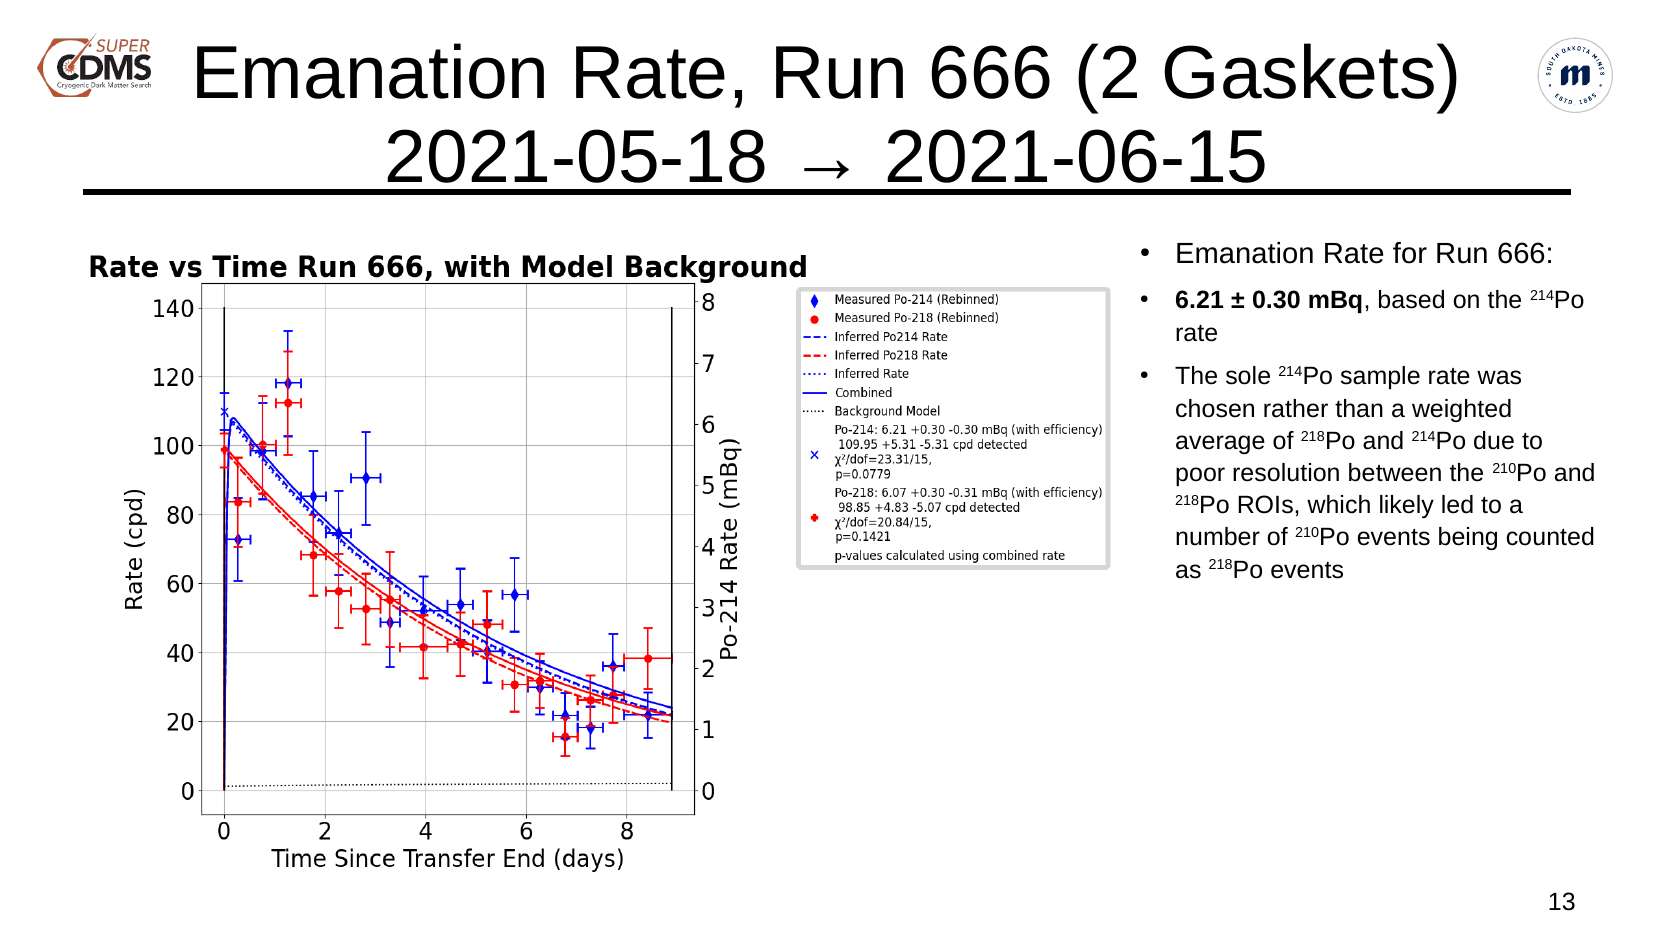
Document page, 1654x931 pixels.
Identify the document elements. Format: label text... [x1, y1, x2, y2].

title Emanation Rate, Run 666 (2 Gaskets) 2021-05-18 → 2021-06-15 [82, 37, 1571, 193]
picture [1571, 37, 1613, 113]
picture [37, 200, 1351, 890]
text_box Emanation Rate for Run 666: 6.21 ± 0.30 mBq, based on the 214Po rate The sole 214Po sample rate was chosen rather than a weighted average of 218Po and 214Po due to poor resolution between the 210Po and 218Po ROIs, which likely led to a number of 210Po events being counted as 218Po events [1125, 225, 1613, 890]
picture [37, 32, 151, 97]
